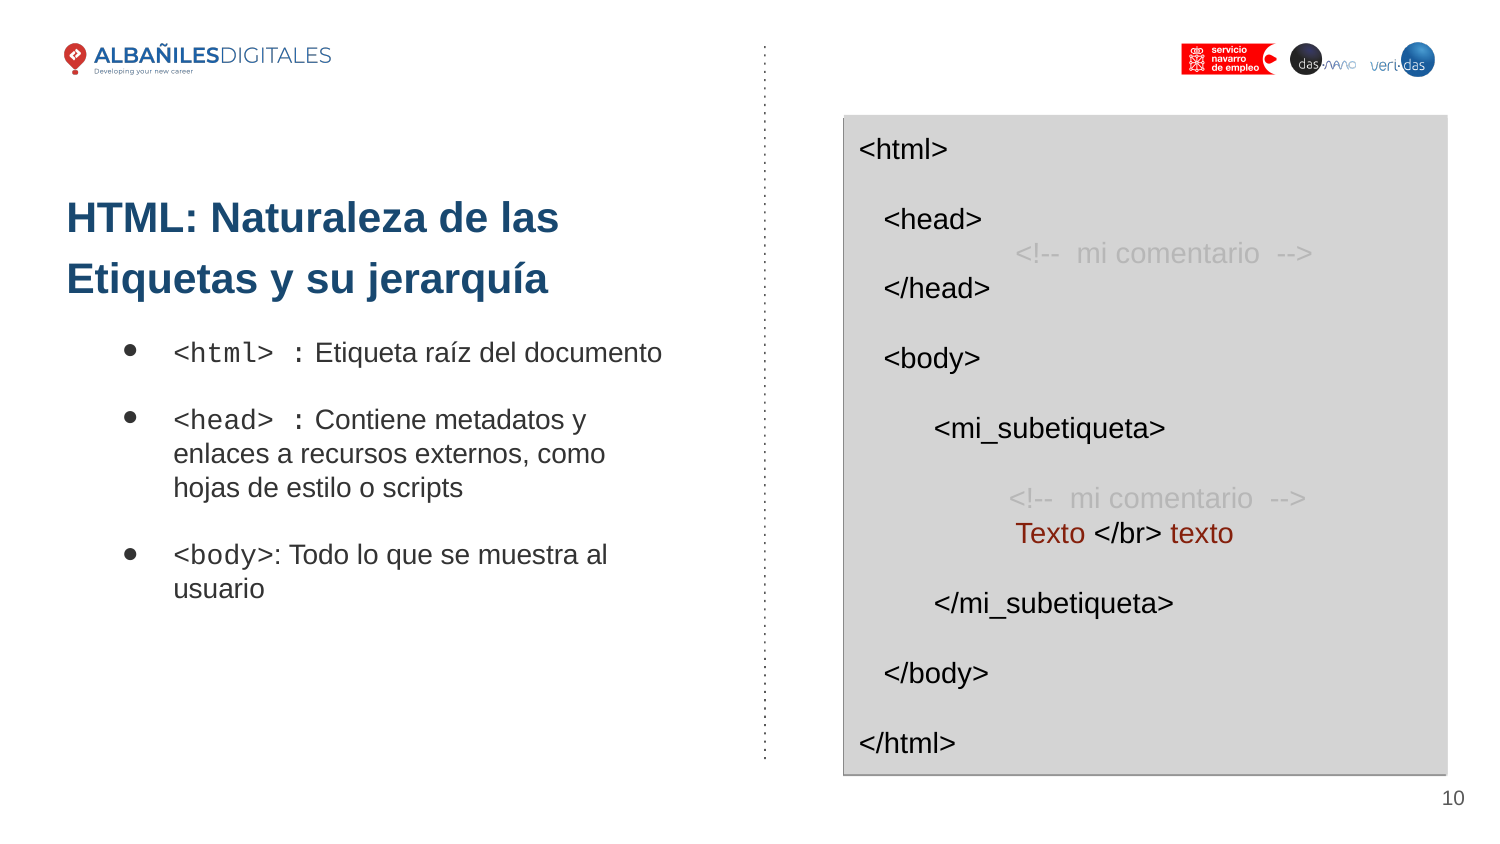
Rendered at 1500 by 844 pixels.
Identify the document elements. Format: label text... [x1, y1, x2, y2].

picture [1370, 42, 1435, 77]
slide_number <number> [1389, 764, 1480, 830]
picture [1181, 43, 1277, 75]
text_box <html> <head> <!-- mi comentario --> </head> <body> <mi_subetiqueta> <!-- mi comentario --> Texto </br> texto </mi_subetiqueta> </body> </html> [843, 114, 1448, 775]
text_box <html> : Etiqueta raíz del documento <head> : Contiene metadatos y enlaces a recursos externos, como hojas de estilo o scripts <body>: Todo lo que se muestra al usuario [83, 319, 678, 713]
picture [64, 43, 332, 75]
text_box HTML: Naturaleza de las Etiquetas y su jerarquía [66, 179, 728, 523]
picture [1290, 43, 1356, 75]
